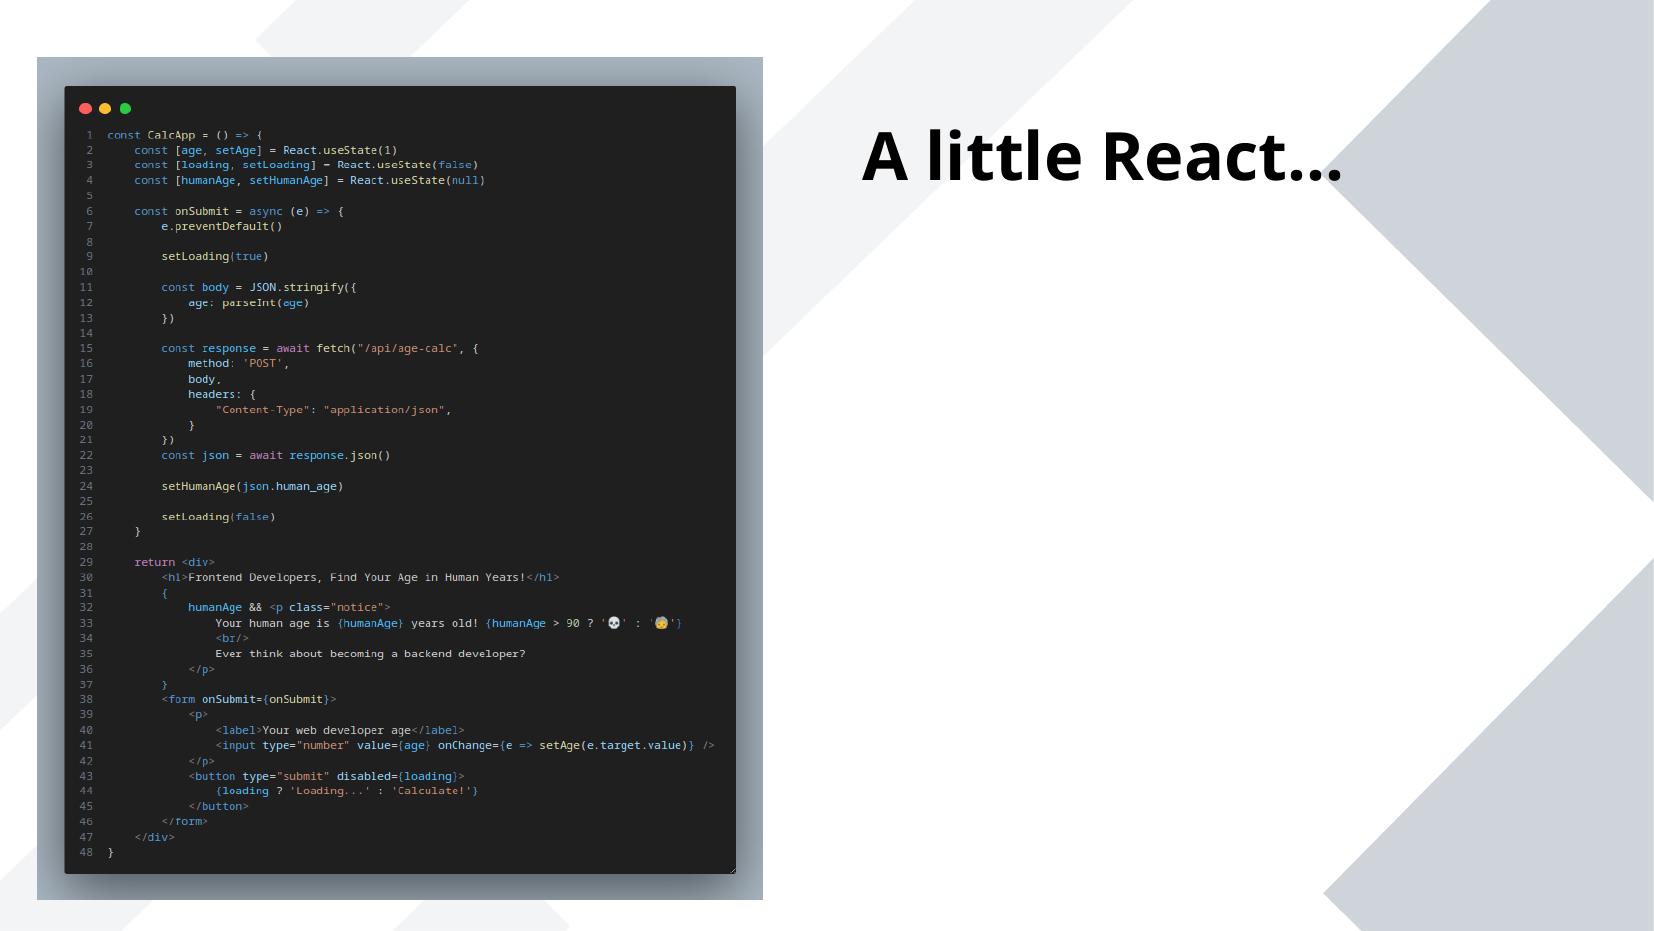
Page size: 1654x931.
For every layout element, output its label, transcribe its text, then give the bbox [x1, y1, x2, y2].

title A little React... [862, 63, 1565, 245]
picture [37, 57, 763, 901]
